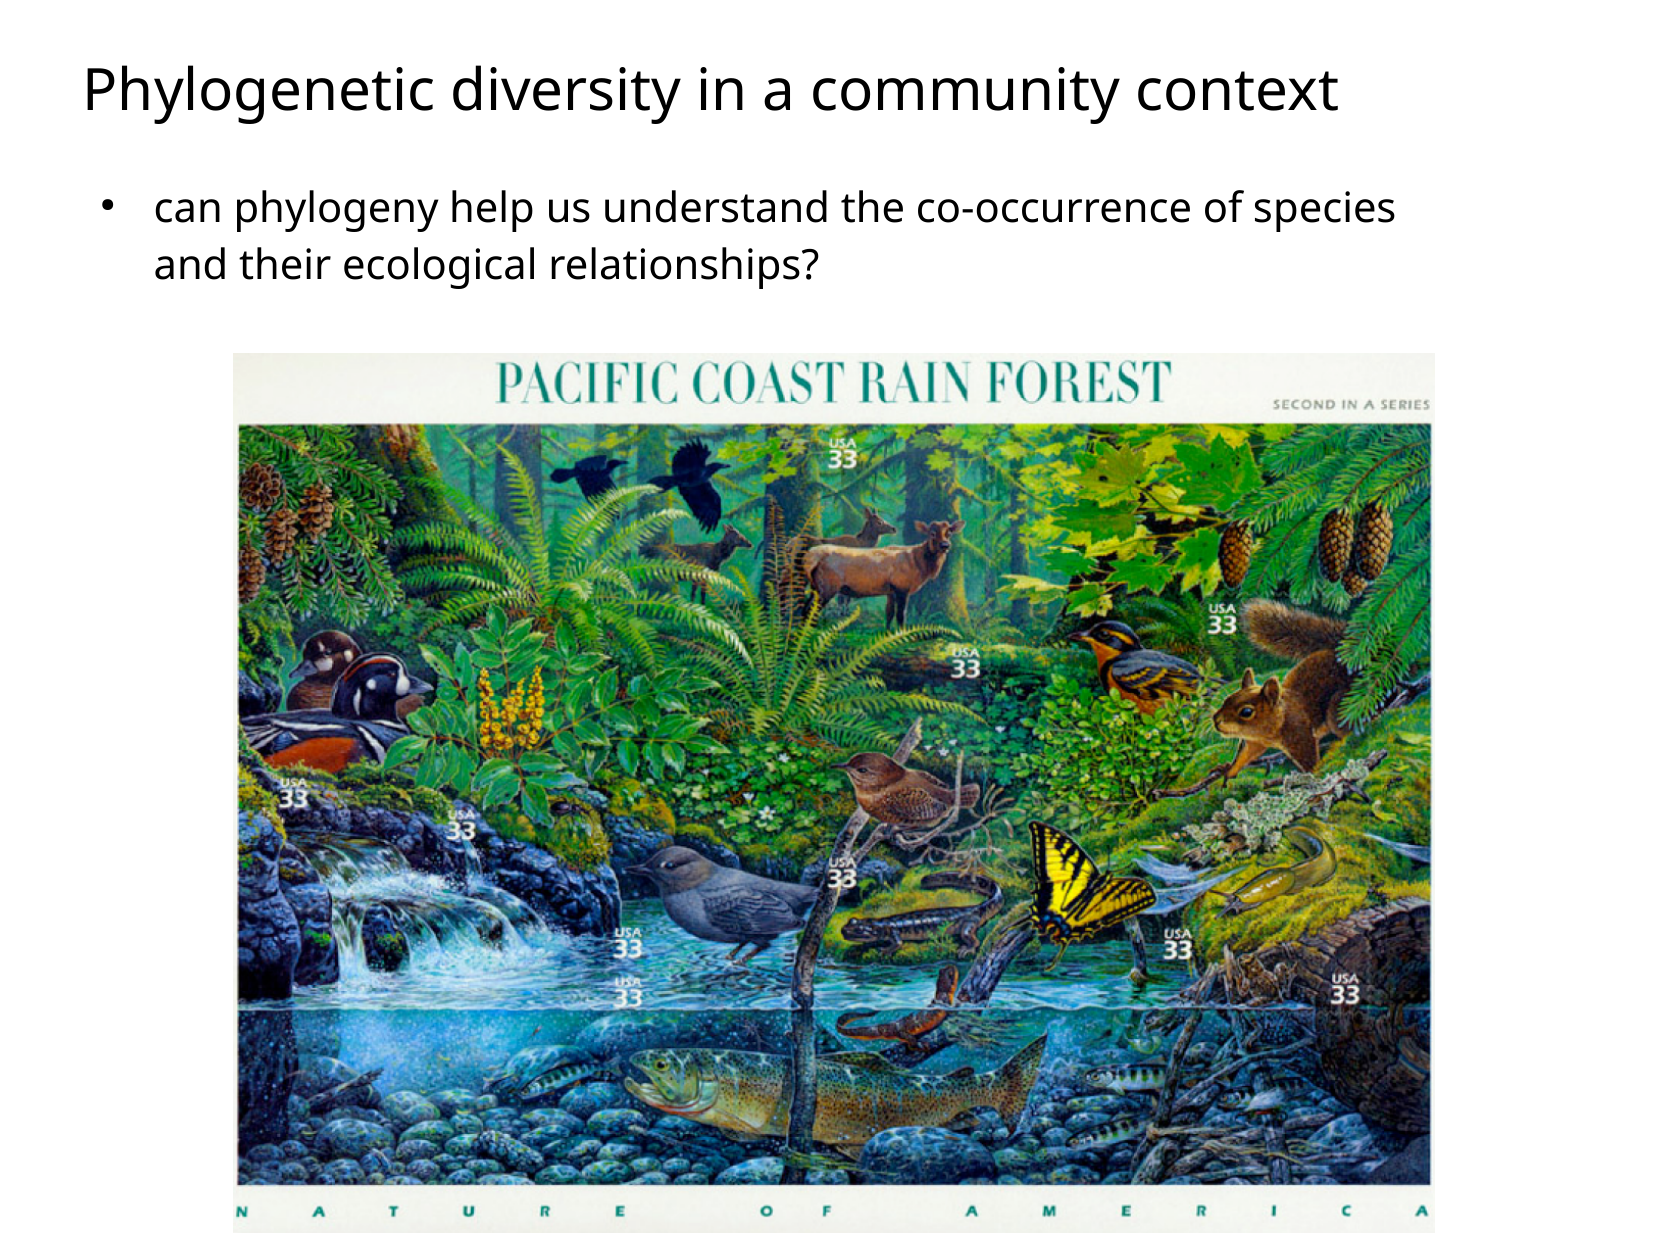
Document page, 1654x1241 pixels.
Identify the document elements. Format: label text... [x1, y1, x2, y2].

list can phylogeny help us understand the co-occurrence of species and their ecological relationships? [82, 177, 1452, 997]
picture [233, 353, 1435, 1233]
title Phylogenetic diversity in a community context [82, 0, 1571, 185]
